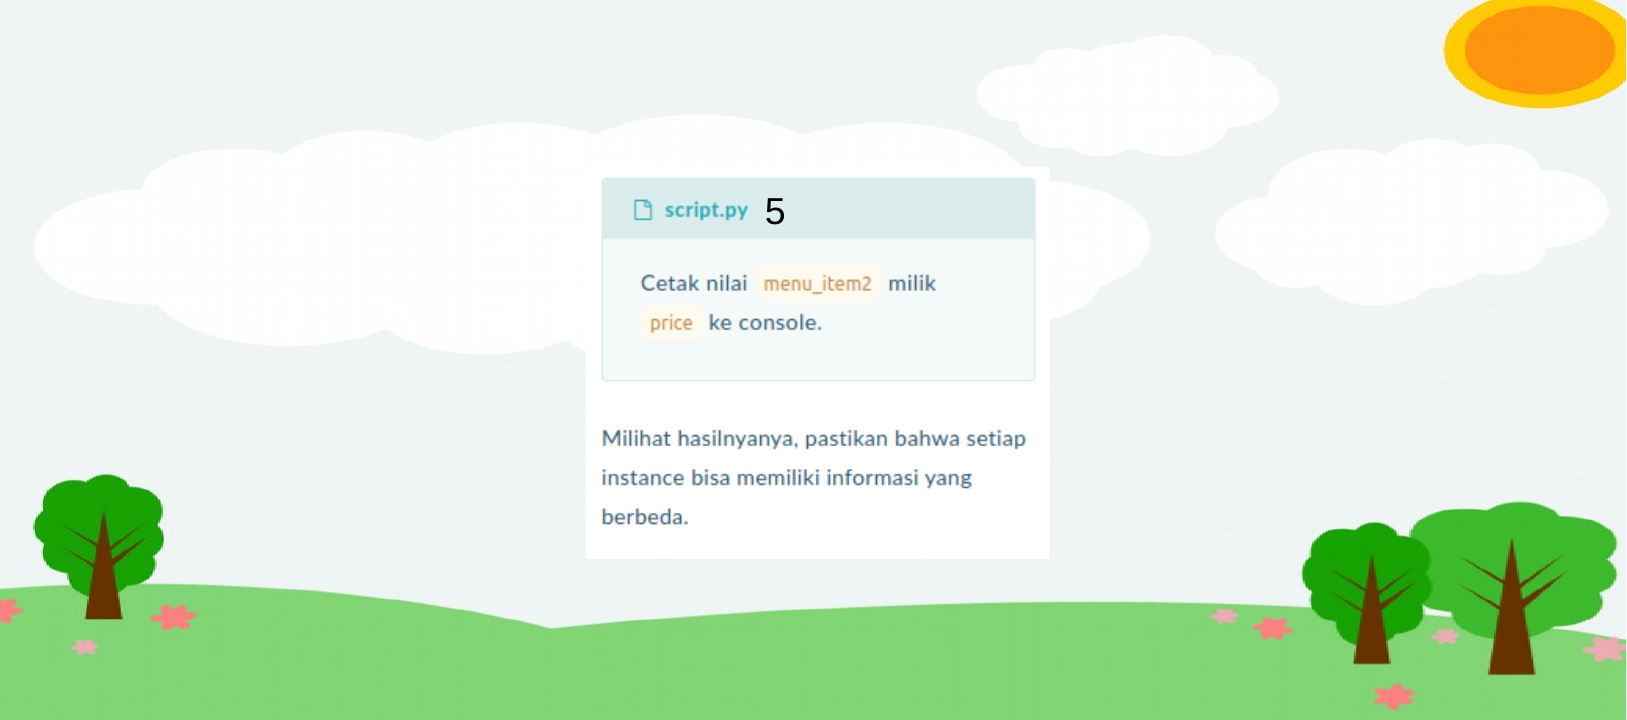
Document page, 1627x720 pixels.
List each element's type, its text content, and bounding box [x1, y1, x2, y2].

picture [0, 0, 1627, 720]
text_box 5 [750, 183, 946, 241]
